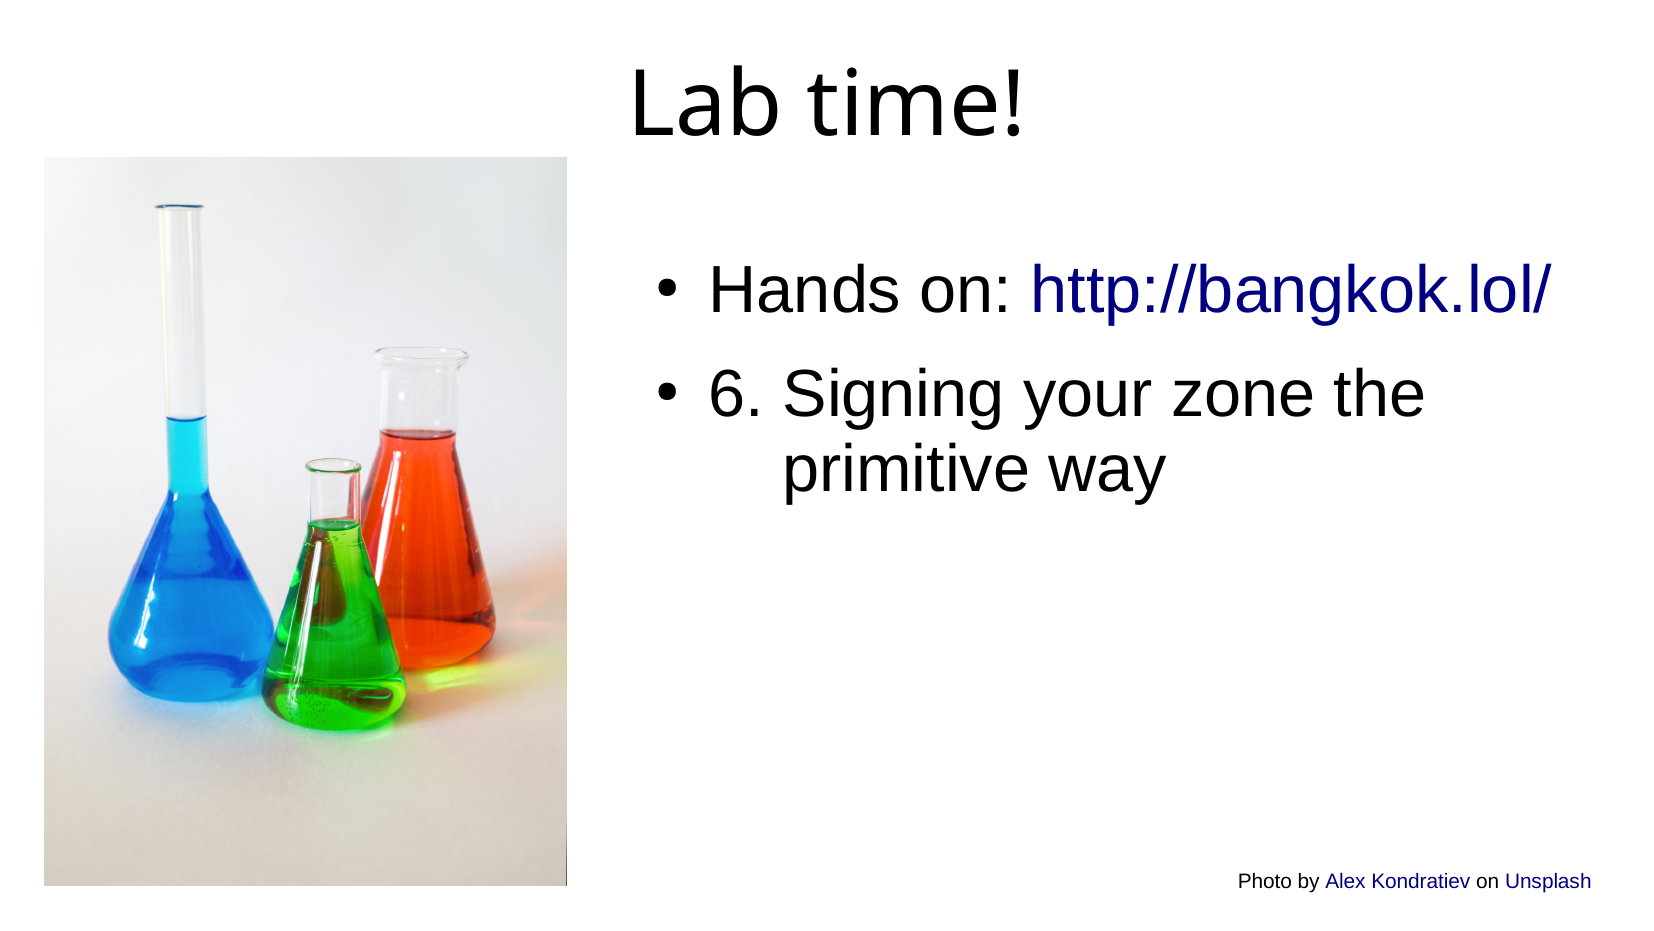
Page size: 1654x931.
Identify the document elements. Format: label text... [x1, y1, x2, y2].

title Lab time! [82, 37, 1571, 221]
text_box Photo by Alex Kondratiev on Unsplash [1223, 862, 1607, 901]
picture [44, 157, 567, 886]
list Hands on: http://bangkok.lol/ 6. Signing your zone the primitive way [637, 251, 1607, 792]
